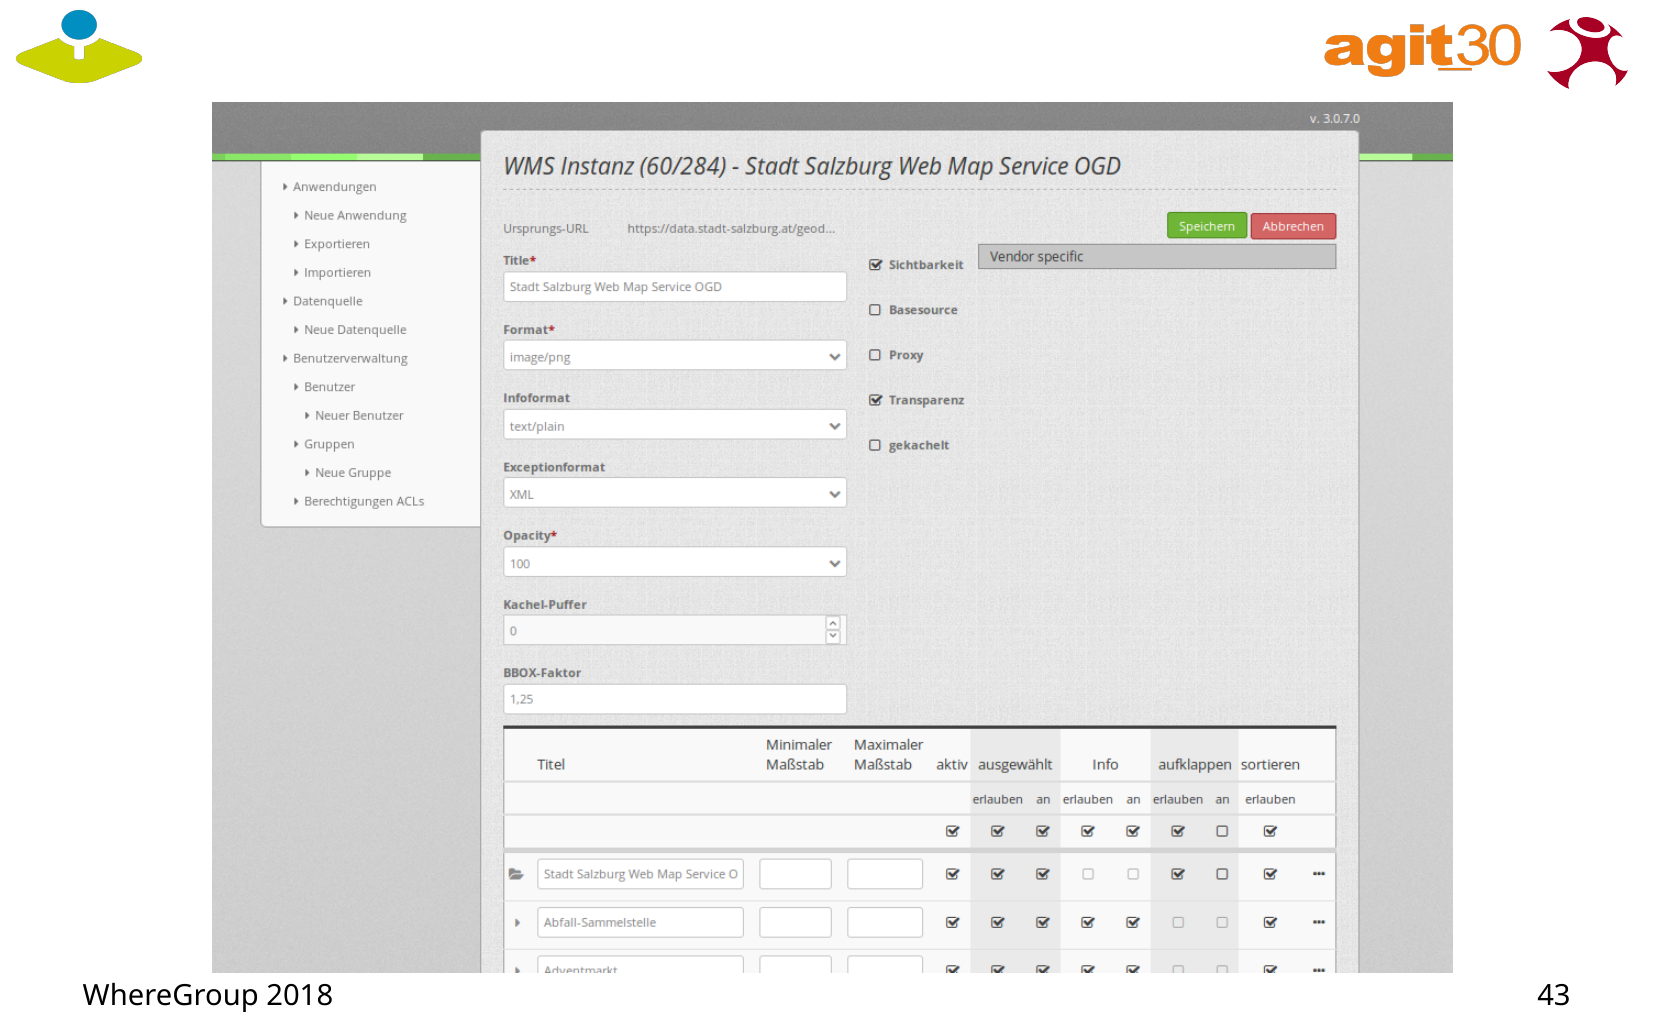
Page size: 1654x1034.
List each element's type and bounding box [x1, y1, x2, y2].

picture [16, 10, 142, 83]
picture [1322, 21, 1524, 79]
picture [1547, 17, 1628, 89]
picture [212, 102, 1453, 973]
